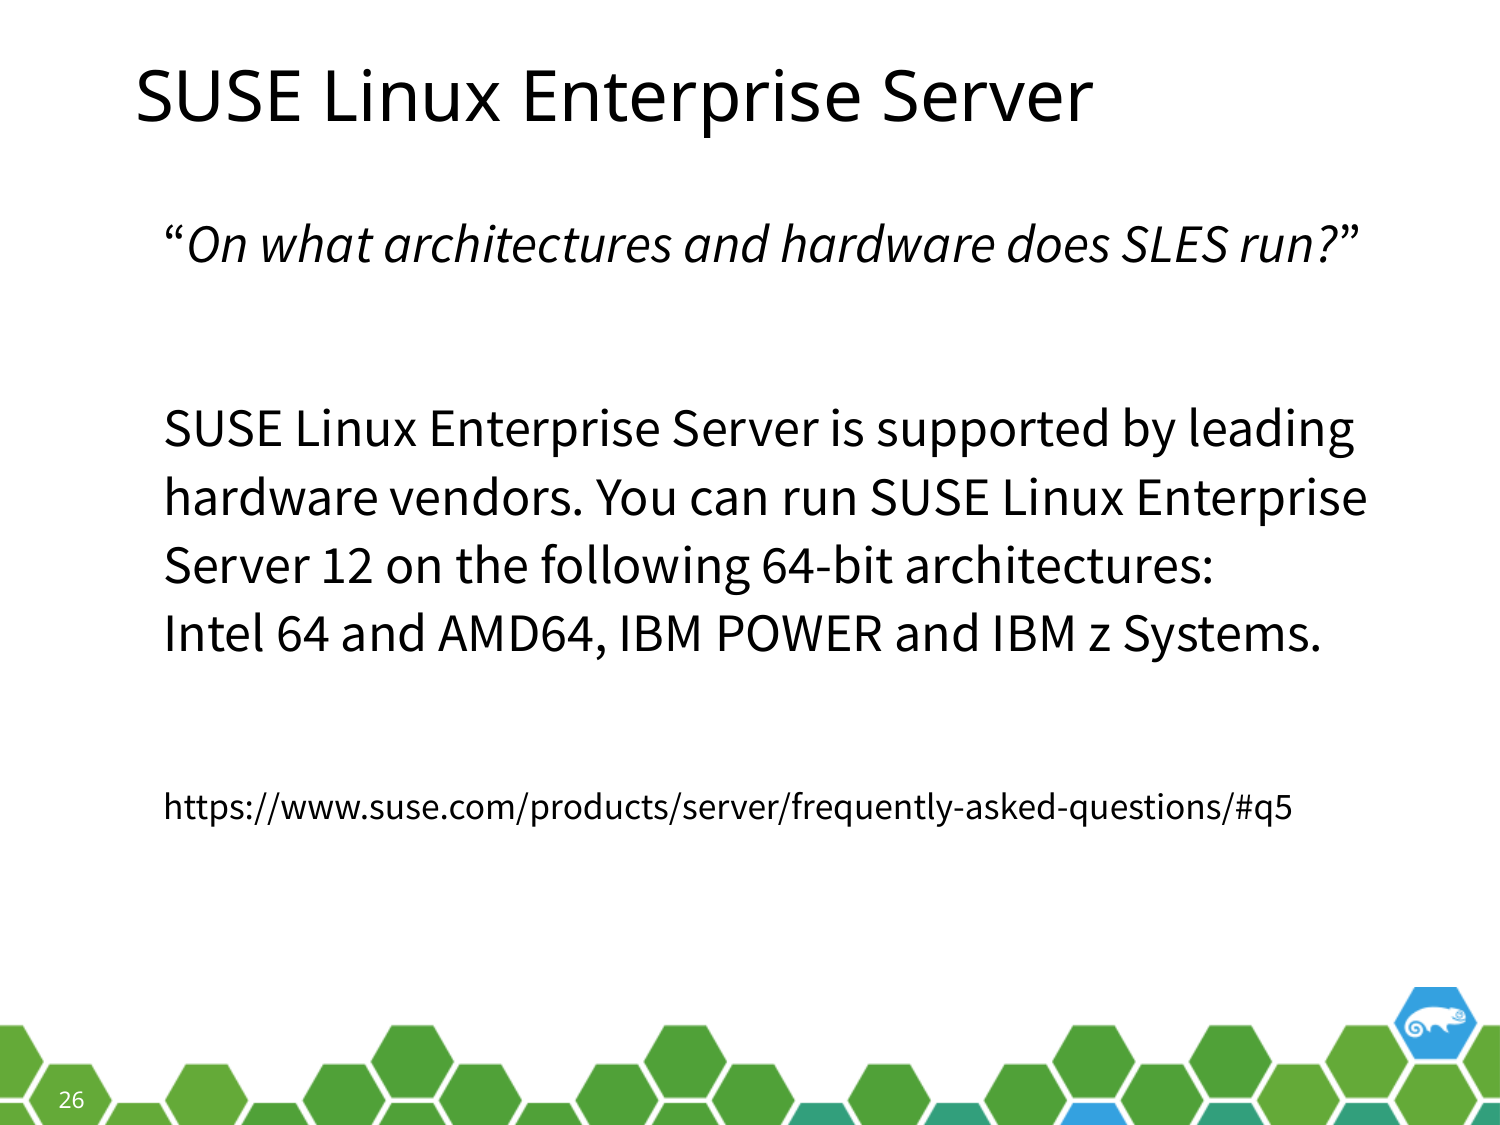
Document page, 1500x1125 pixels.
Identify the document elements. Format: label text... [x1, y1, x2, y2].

list “On what architectures and hardware does SLES run?” SUSE Linux Enterprise Server is supported by leading hardware vendors. You can run SUSE Linux Enterprise Server 12 on the following 64-bit architectures: Intel 64 and AMD64, IBM POWER and IBM z Systems. https://www.suse.com/products/server/frequently-asked-questions/#q5 [135, 208, 1372, 862]
title SUSE Linux Enterprise Server [135, 12, 1372, 175]
picture [0, 987, 1500, 1125]
